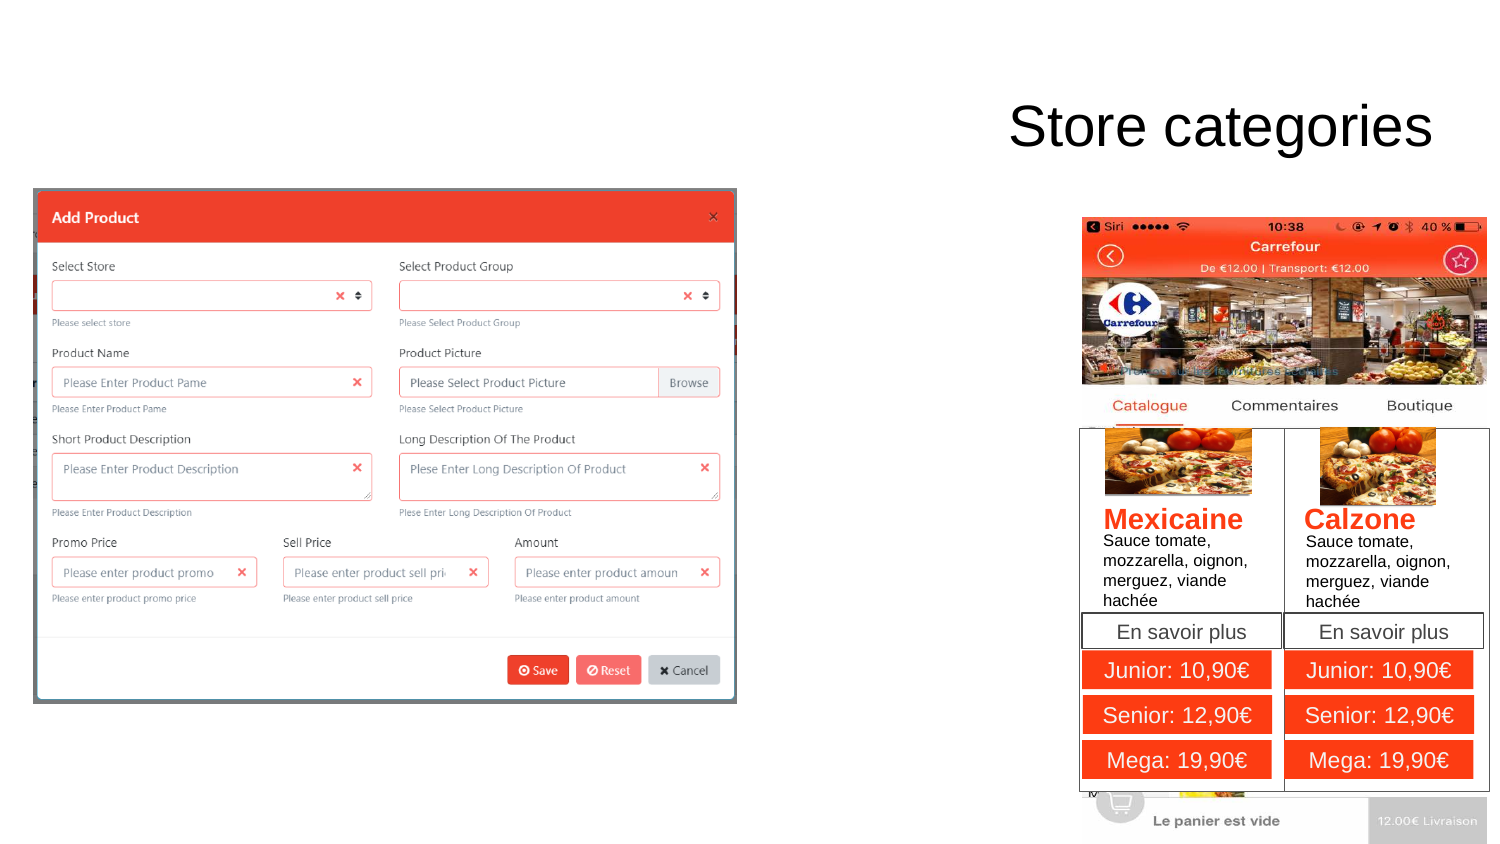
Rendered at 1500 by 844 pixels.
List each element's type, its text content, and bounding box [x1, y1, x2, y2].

text_box Mega: 19,90€ [1284, 740, 1474, 779]
text_box Junior: 10,90€ [1082, 650, 1272, 690]
text_box En savoir plus [1082, 613, 1282, 649]
text_box Senior: 12,90€ [1082, 695, 1273, 734]
text_box Calzone [1289, 485, 1467, 516]
text_box Mexicaine [1088, 485, 1267, 524]
title Store categories [51, 72, 1449, 167]
text_box Senior: 12,90€ [1284, 695, 1475, 734]
text_box Junior: 10,90€ [1284, 650, 1474, 690]
picture [1082, 217, 1487, 485]
text_box Mega: 19,90€ [1082, 740, 1272, 779]
text_box En savoir plus [1284, 613, 1484, 649]
text_box Sauce tomate, mozzarella, oignon, merguez, viande hachée [1290, 515, 1468, 613]
text_box [1079, 428, 1490, 792]
text_box Sauce tomate, mozzarella, oignon, merguez, viande hachée [1088, 514, 1266, 581]
picture [33, 188, 737, 704]
picture [1082, 792, 1487, 844]
